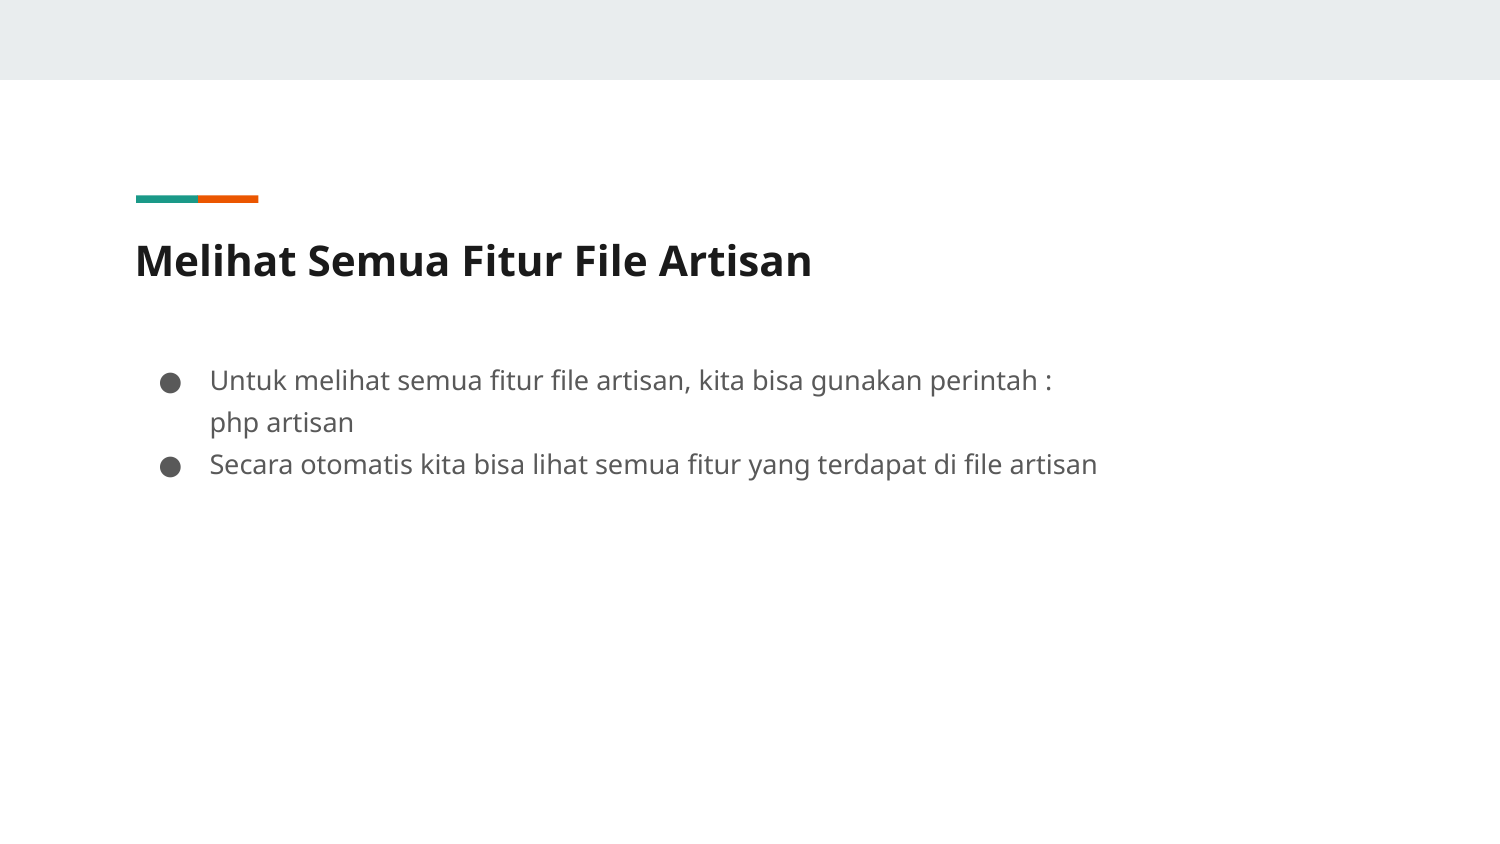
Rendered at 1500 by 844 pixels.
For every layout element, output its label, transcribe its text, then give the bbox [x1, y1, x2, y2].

title Melihat Semua Fitur File Artisan [119, 216, 1381, 305]
list Untuk melihat semua fitur file artisan, kita bisa gunakan perintah : php artisan Secara otomatis kita bisa lihat semua fitur yang terdapat di file artisan [119, 341, 1381, 712]
